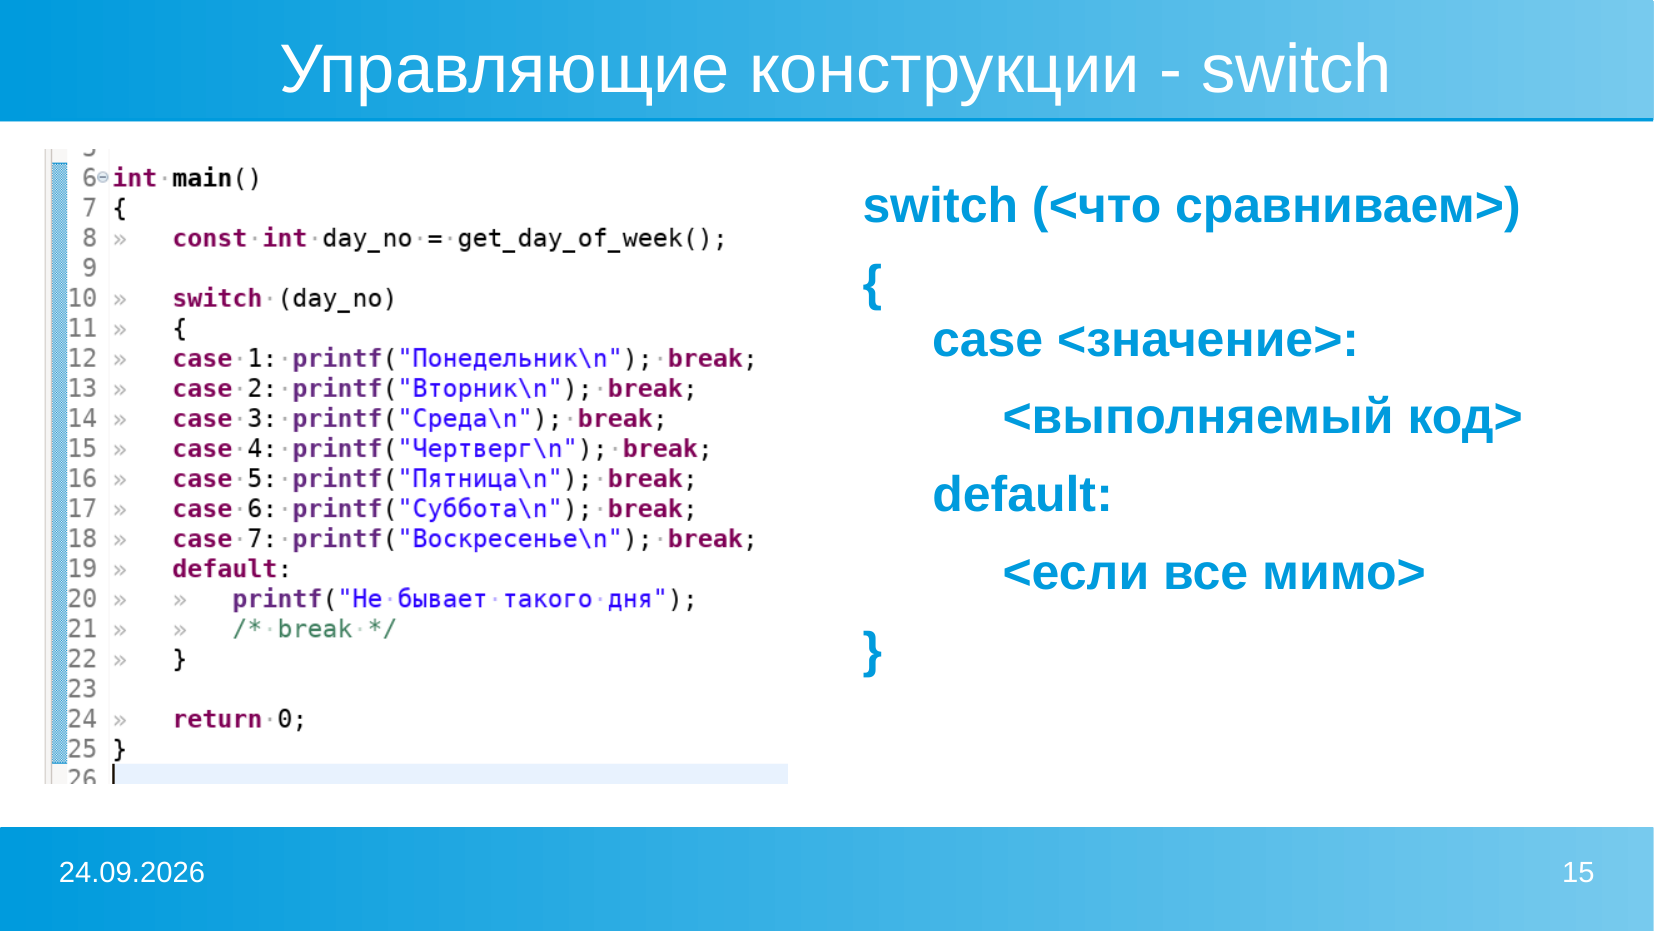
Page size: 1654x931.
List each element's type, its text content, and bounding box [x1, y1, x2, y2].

list switch (<что сравниваем>) { case <значение>: <выполняемый код> default: <если все мимо> } [862, 177, 1595, 751]
title Управляющие конструкции - switch [59, 29, 1595, 108]
picture [41, 149, 788, 784]
